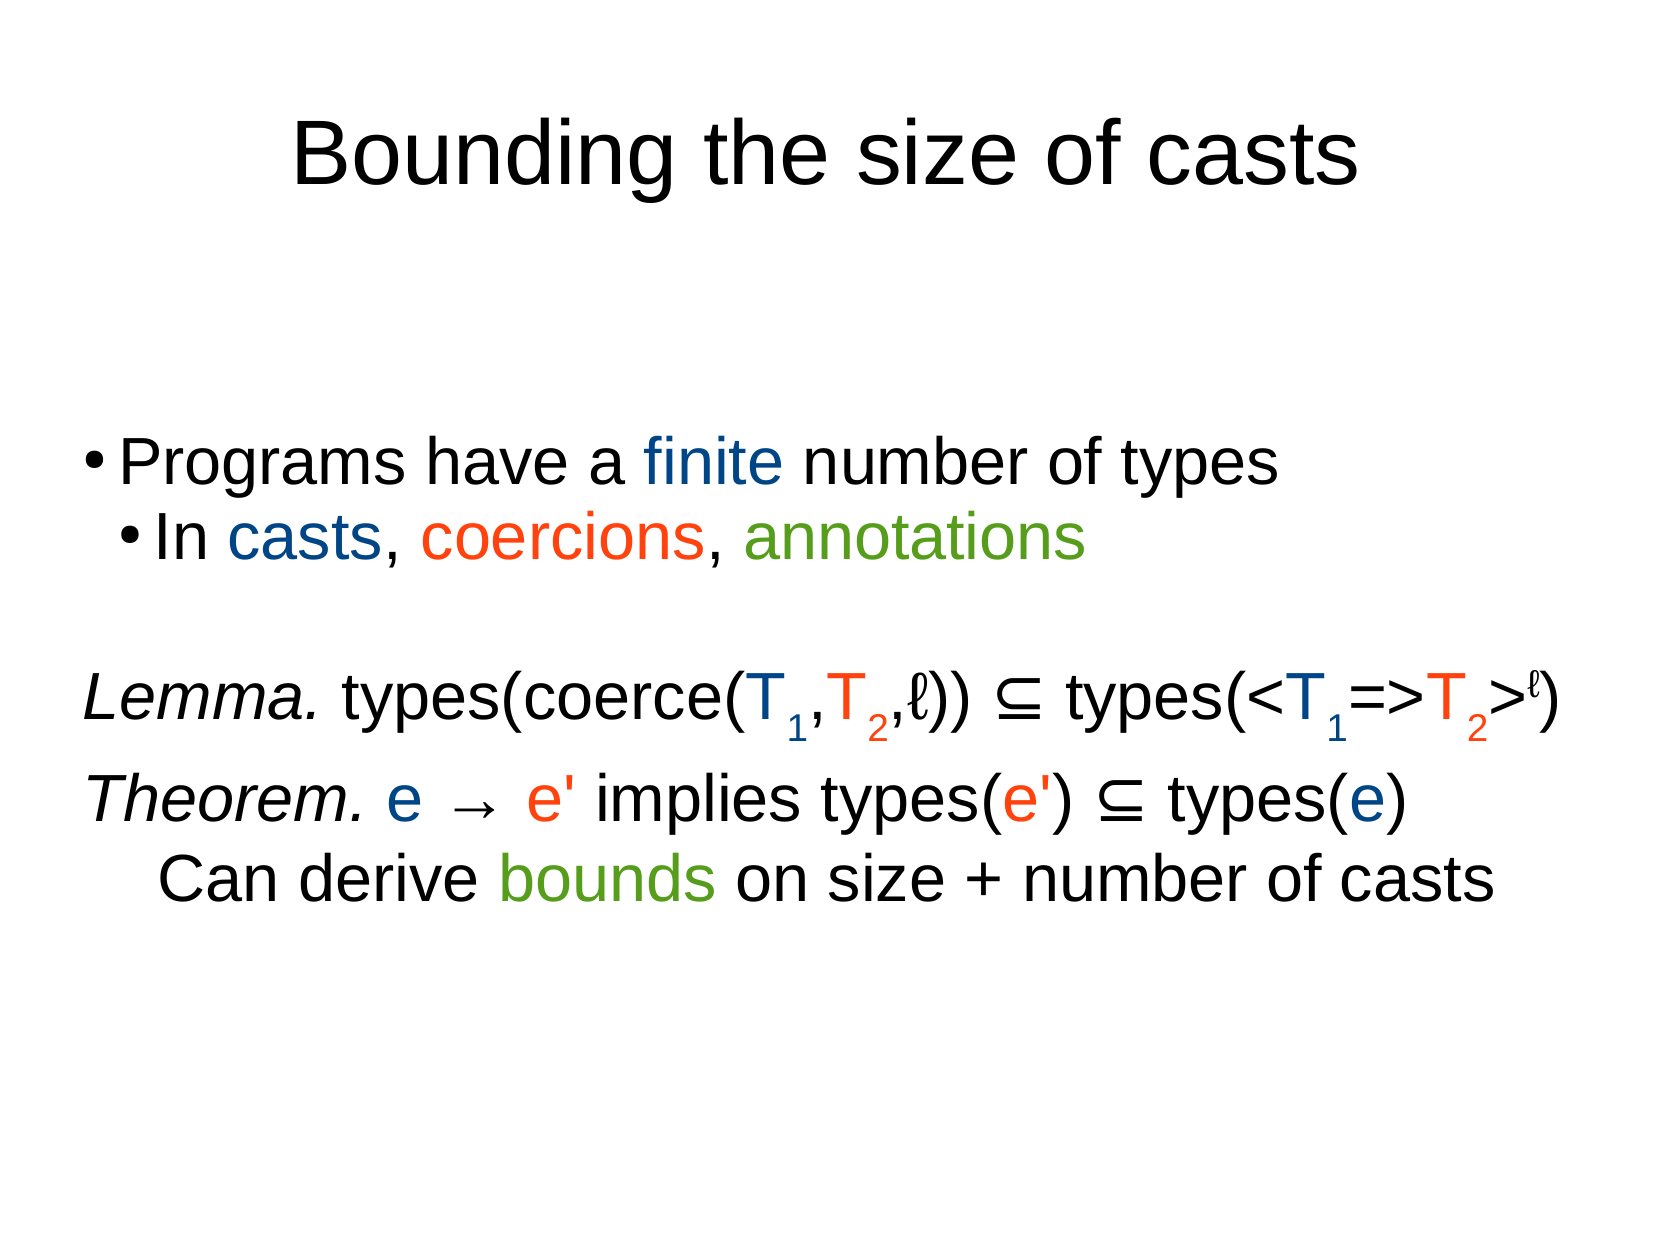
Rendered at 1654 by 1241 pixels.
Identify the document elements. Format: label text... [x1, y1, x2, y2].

subtitle Programs have a finite number of types In casts, coercions, annotations Lemma. types(coerce(T1,T2,ℓ)) ⊆ types(<T1=>T2>ℓ) Theorem. e → e' implies types(e') ⊆ types(e) Can derive bounds on size + number of casts [82, 257, 1571, 1091]
title Bounding the size of casts [82, 49, 1571, 257]
